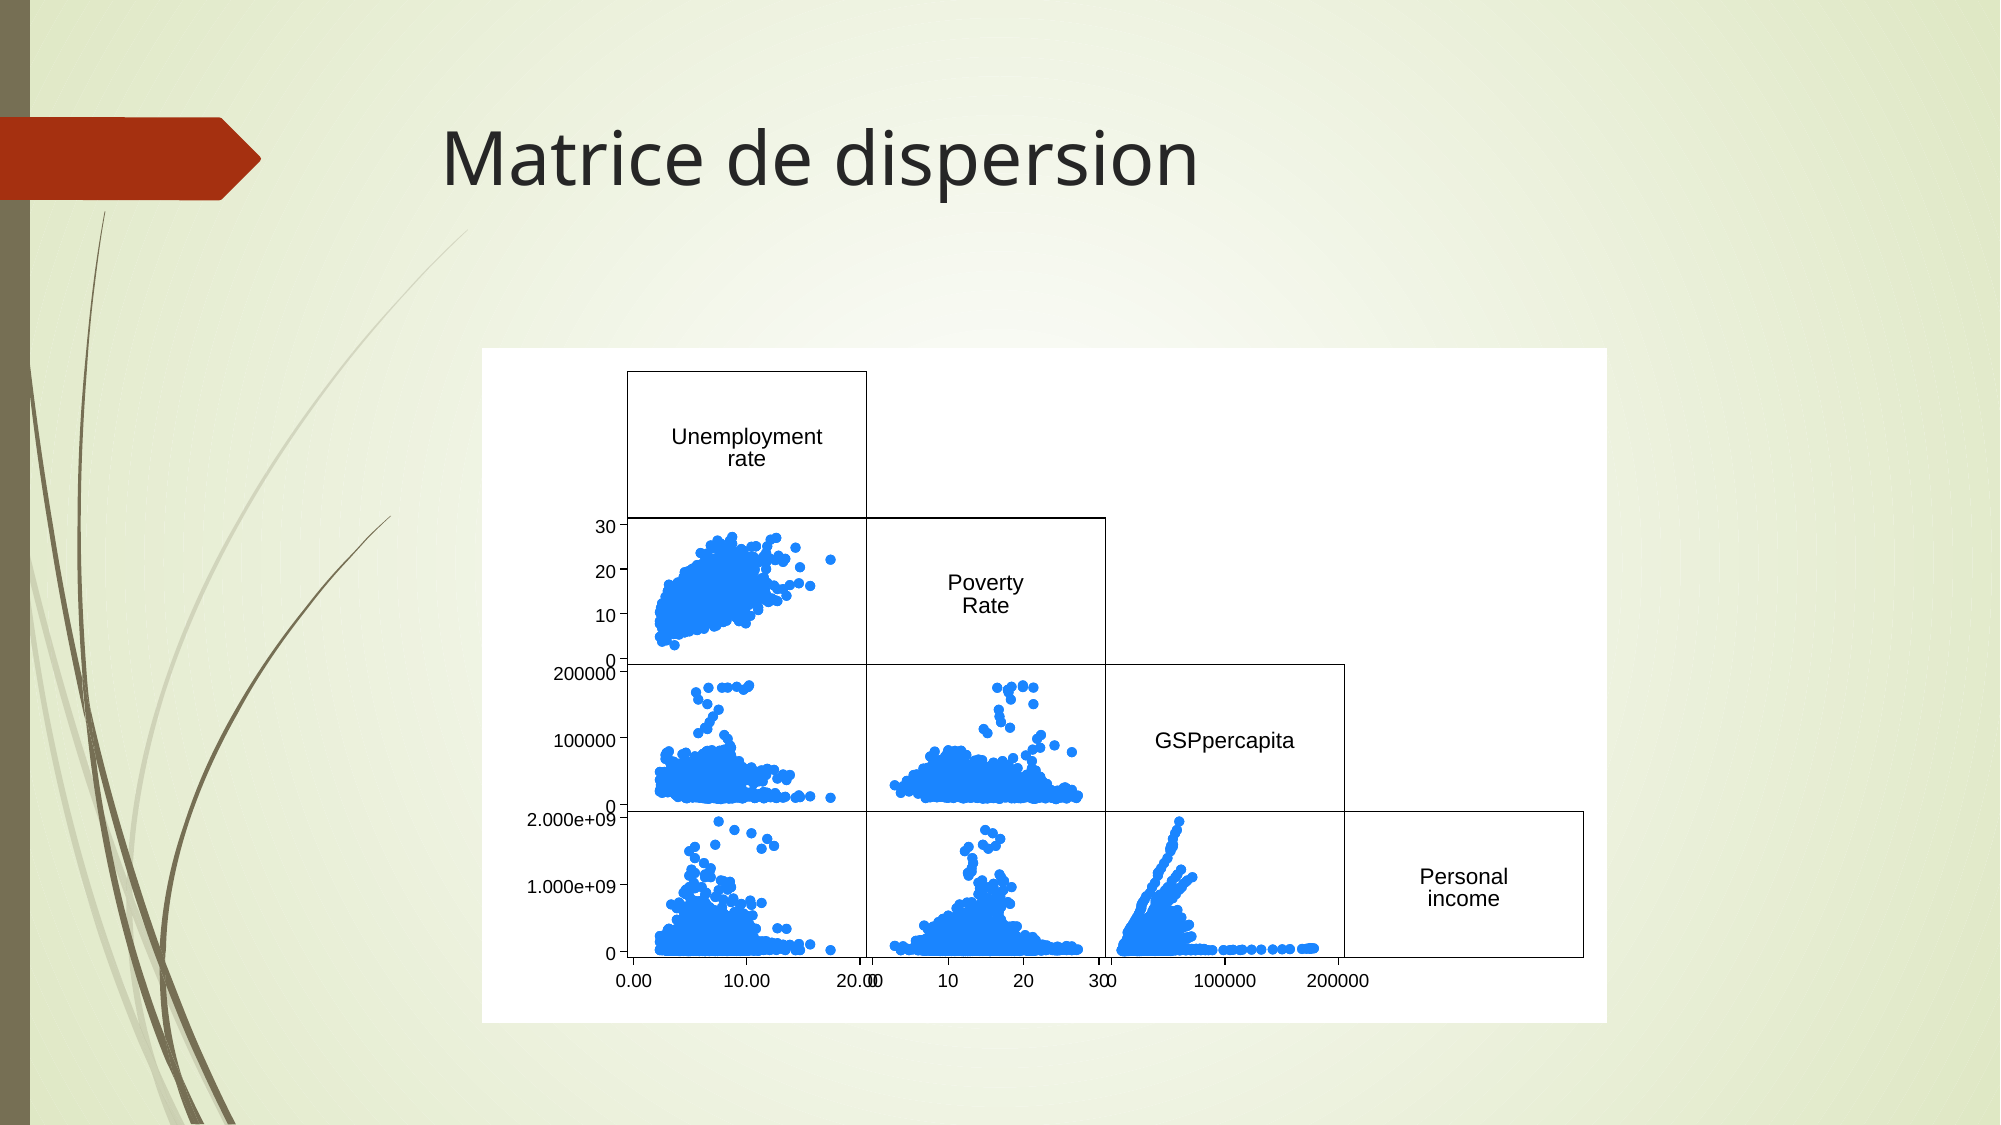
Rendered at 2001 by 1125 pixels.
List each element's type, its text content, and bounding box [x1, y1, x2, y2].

picture [482, 347, 1609, 1023]
title Matrice de dispersion [425, 102, 1888, 313]
